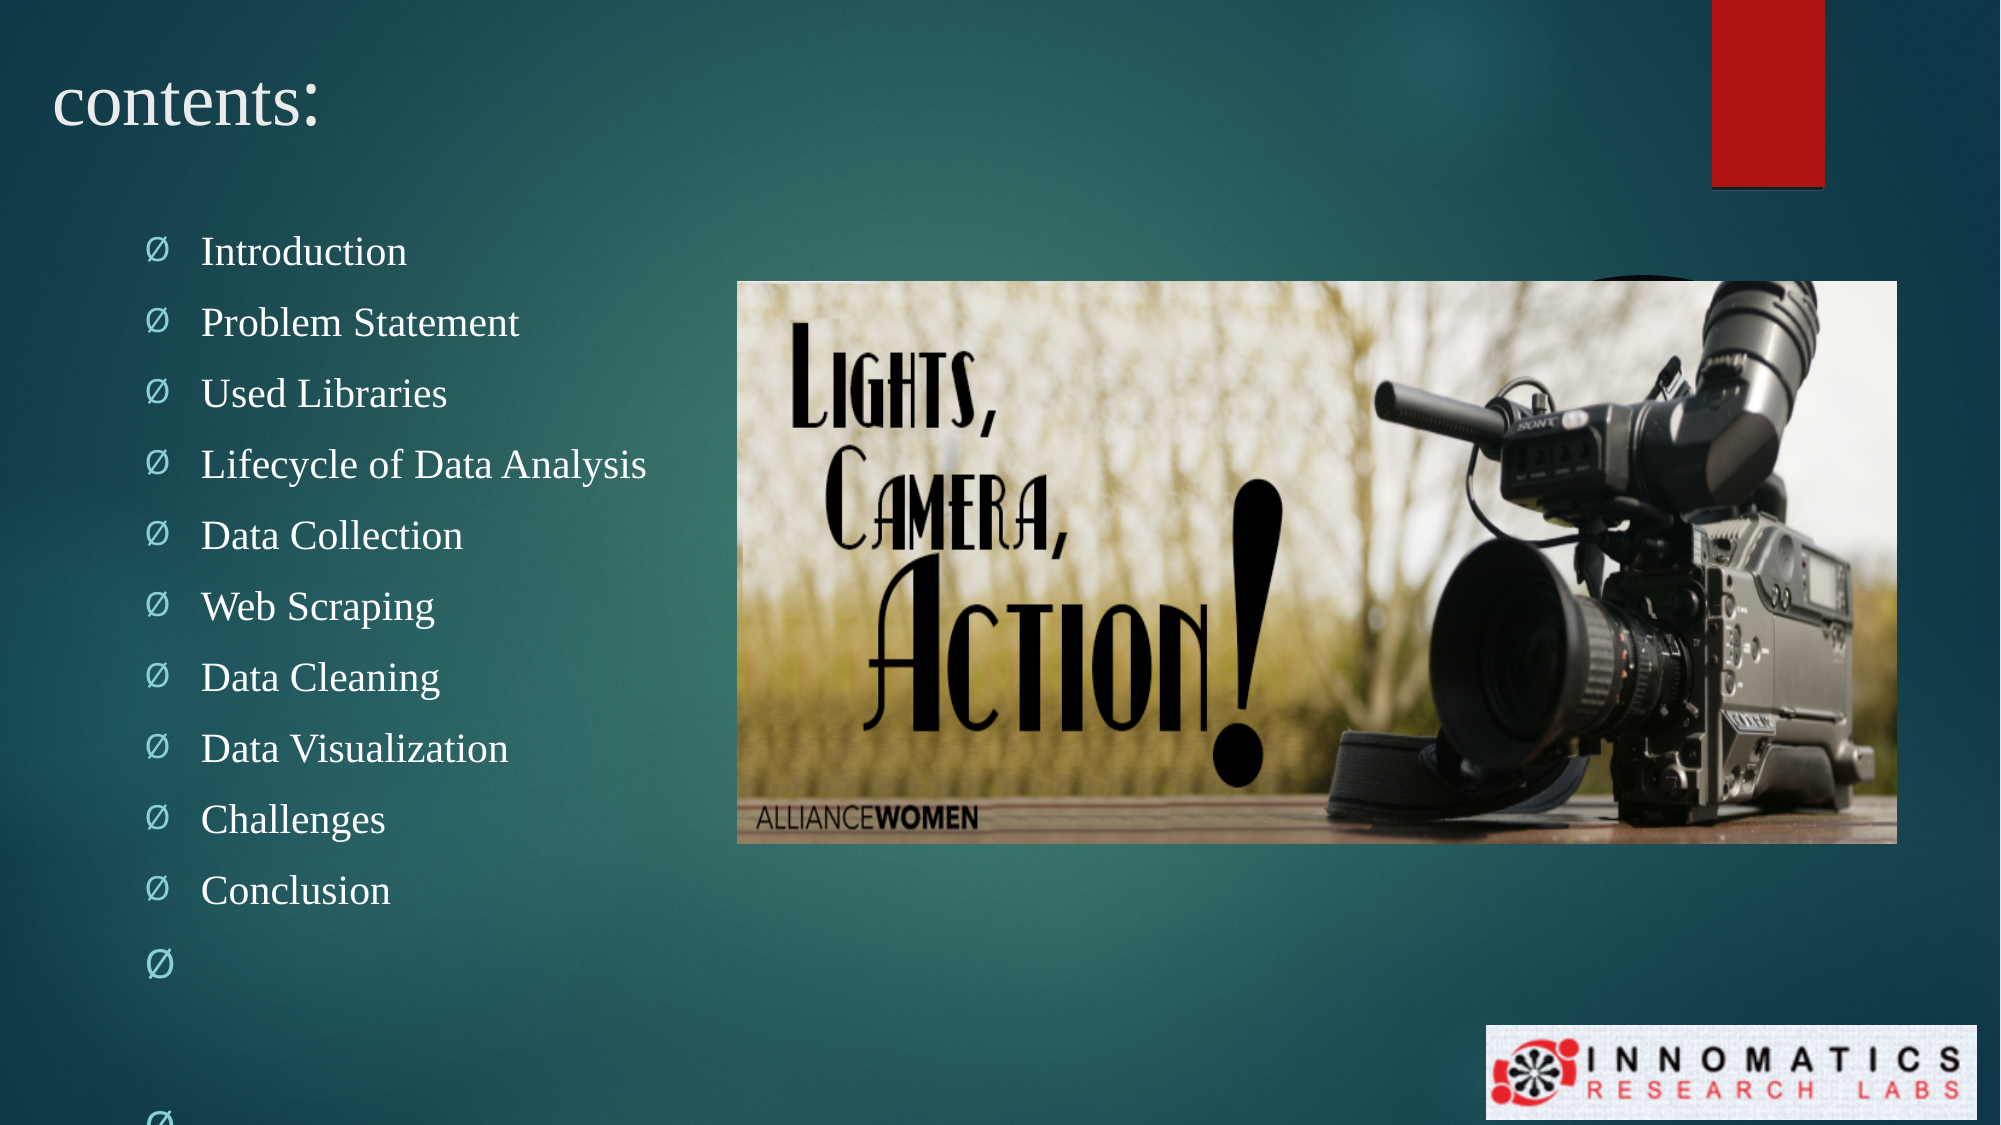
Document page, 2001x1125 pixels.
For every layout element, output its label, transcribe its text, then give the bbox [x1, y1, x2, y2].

picture [737, 281, 1897, 844]
list Introduction Problem Statement Used Libraries Lifecycle of Data Analysis Data Collection Web Scraping Data Cleaning Data Visualization Challenges Conclusion [129, 216, 1849, 1125]
picture [1486, 1025, 1977, 1120]
title contents: [37, 43, 580, 217]
